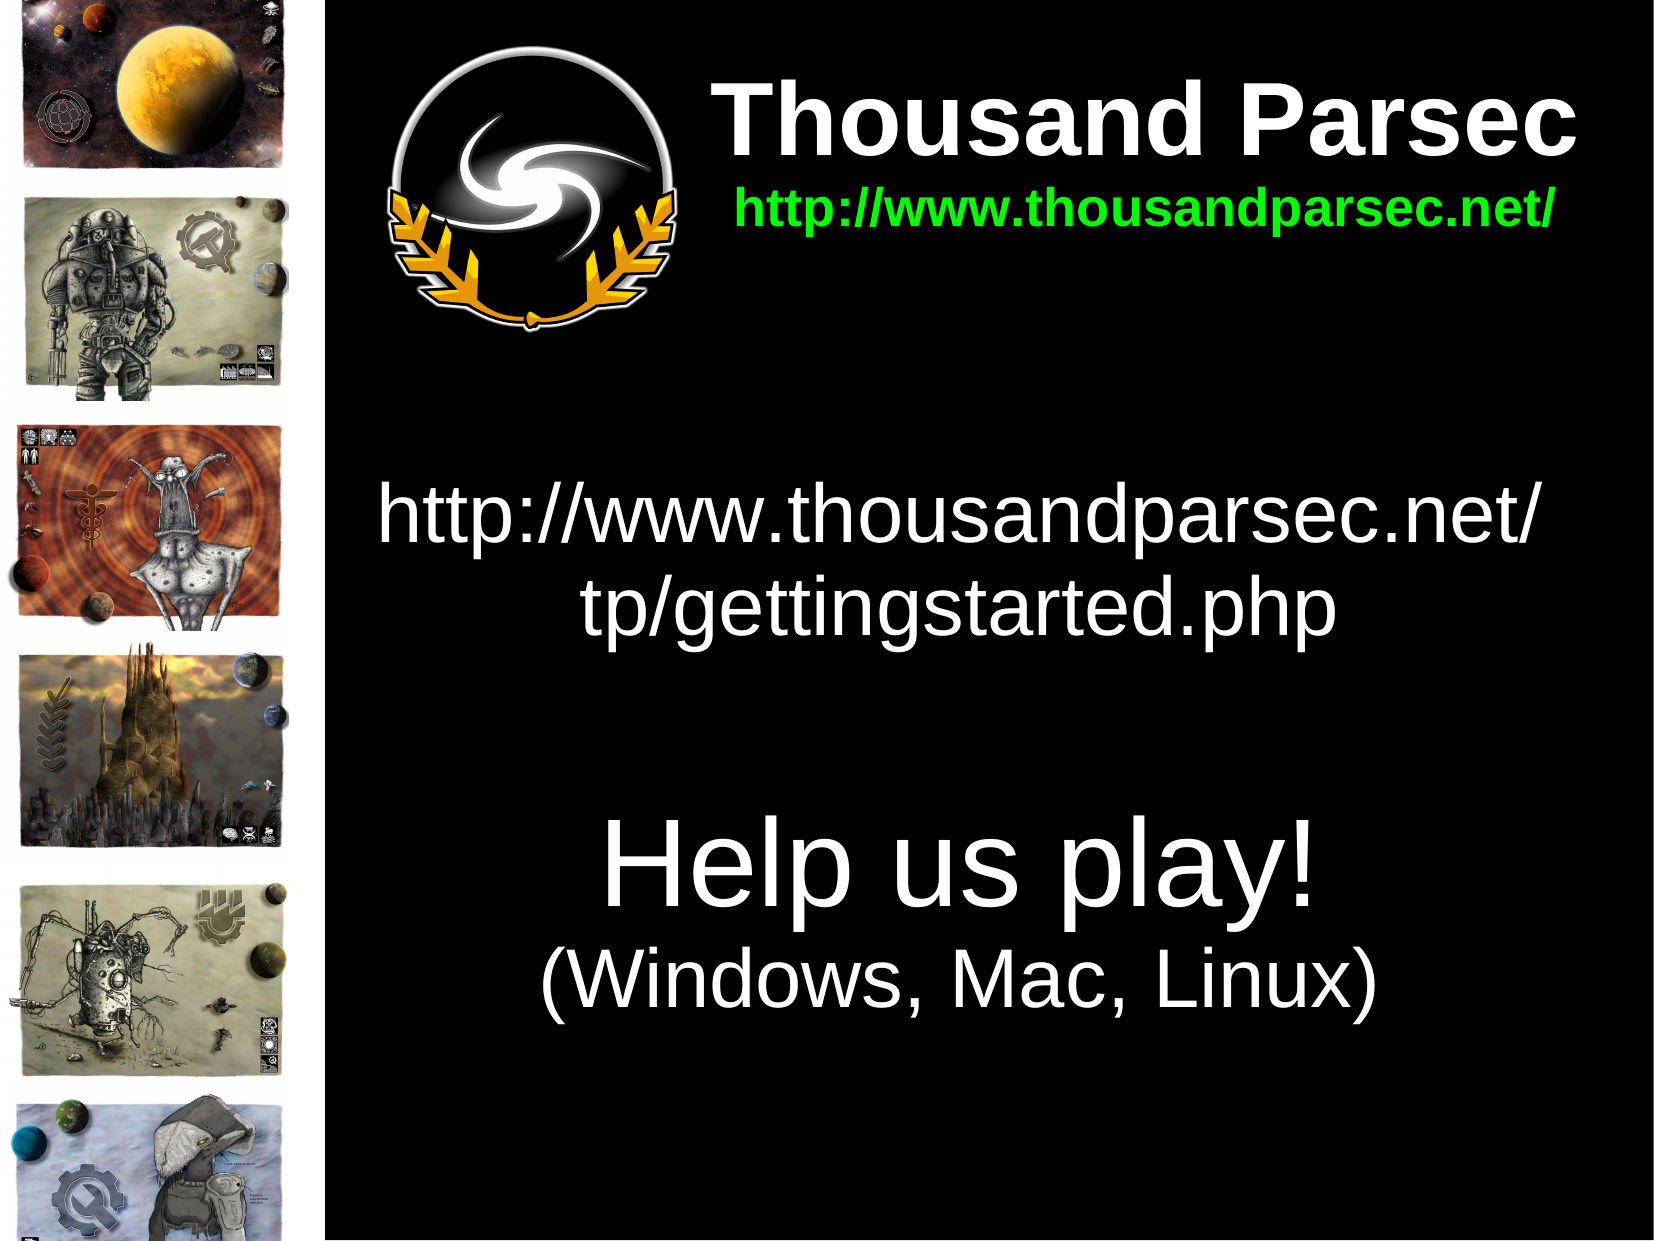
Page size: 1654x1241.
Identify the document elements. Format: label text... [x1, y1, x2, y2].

title Thousand Parsec http://www.thousandparsec.net/ [696, 61, 1595, 323]
picture [383, 46, 680, 337]
picture [6, 0, 289, 1241]
subtitle http://www.thousandparsec.net/ tp/gettingstarted.php Help us play! (Windows, Mac, Linux) [354, 337, 1565, 1156]
